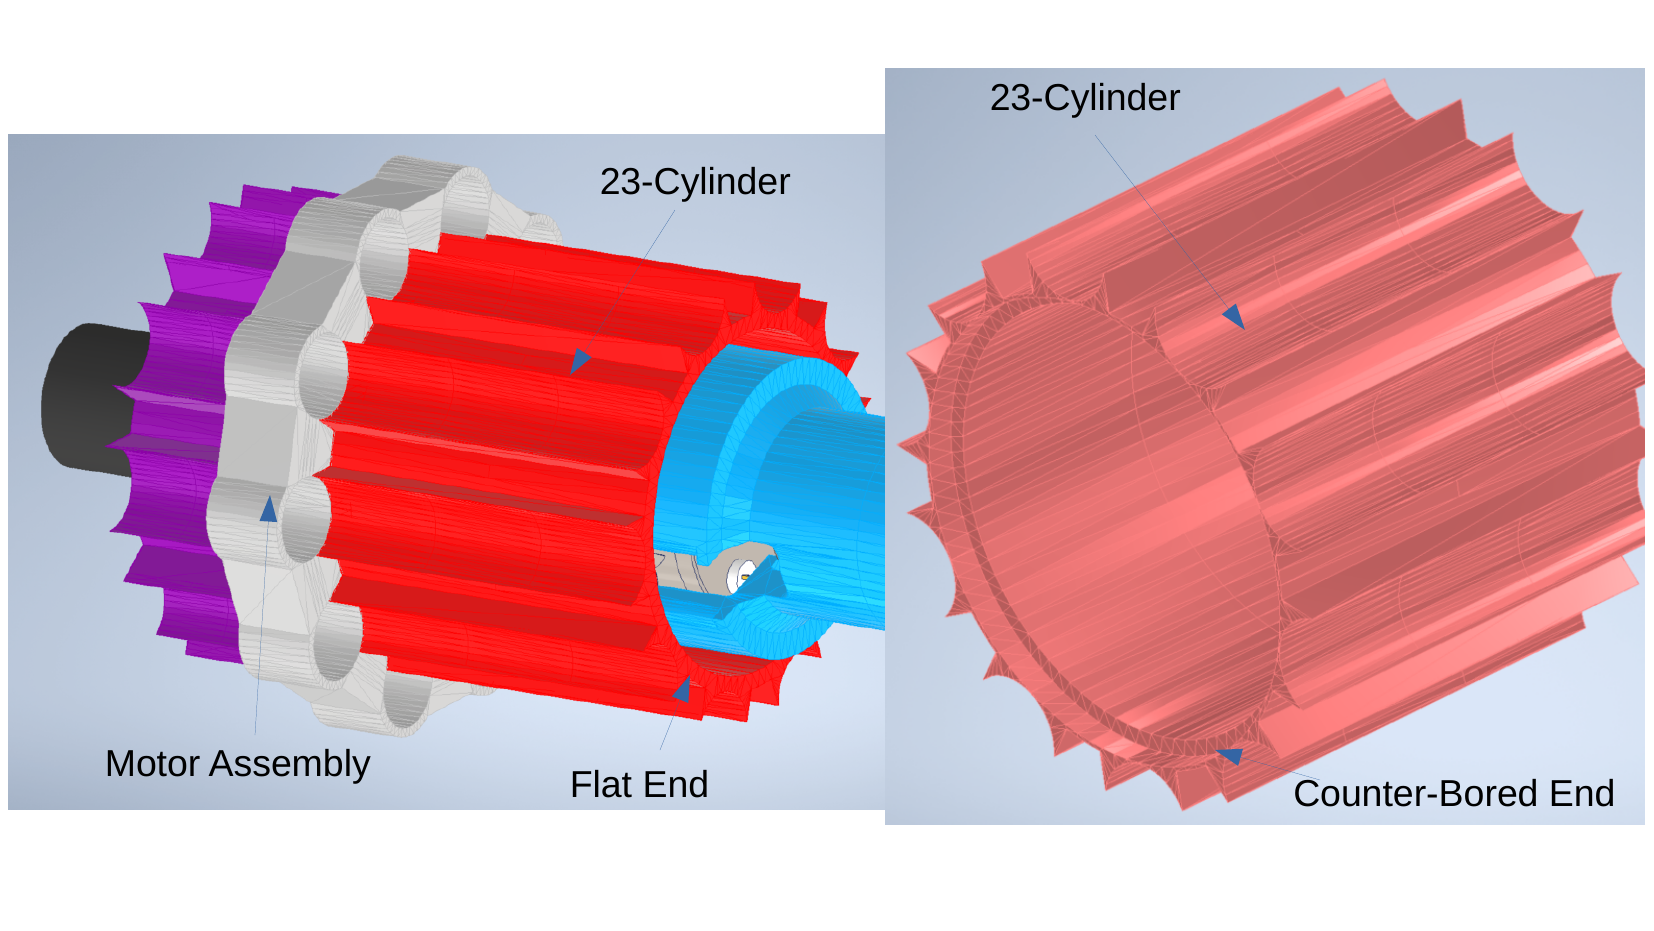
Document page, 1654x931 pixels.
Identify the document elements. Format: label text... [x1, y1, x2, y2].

text_box Flat End [555, 756, 856, 856]
text_box 23-Cylinder [975, 68, 1216, 126]
text_box Counter-Bored End [1278, 765, 1654, 864]
text_box 23-Cylinder [585, 153, 826, 211]
text_box Motor Assembly [90, 735, 391, 834]
picture [8, 68, 1645, 826]
